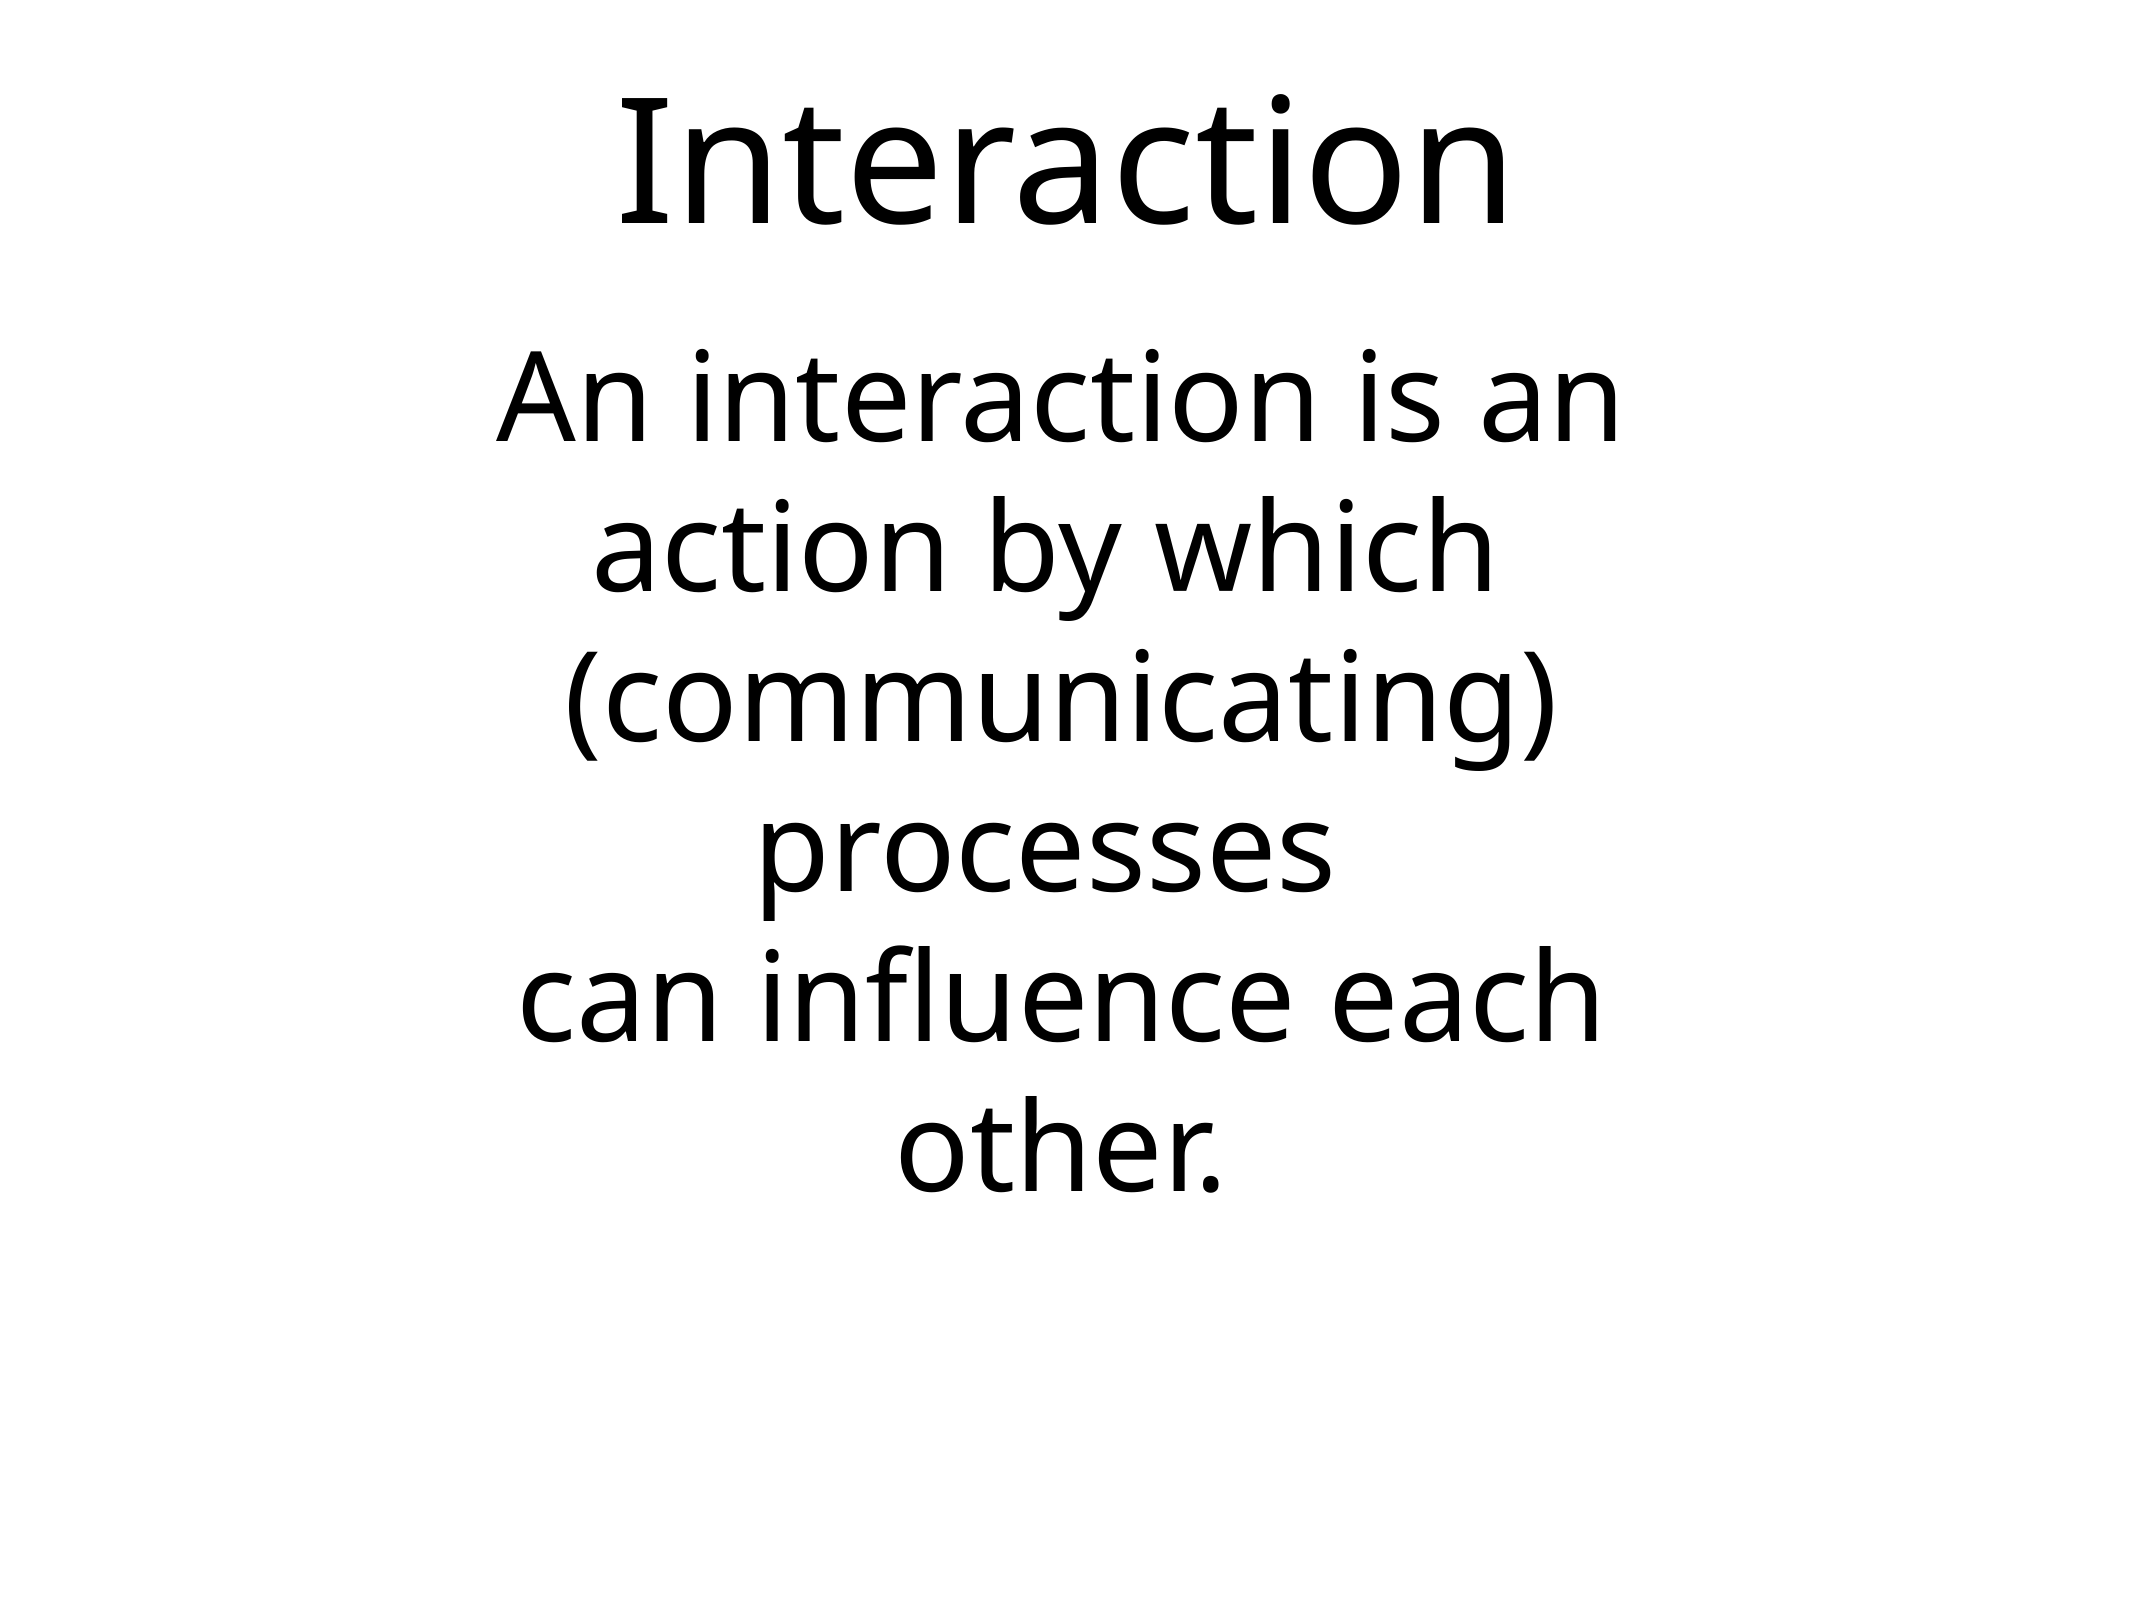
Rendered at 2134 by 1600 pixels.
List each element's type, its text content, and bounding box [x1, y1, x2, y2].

text_box An interaction is an action by which (communicating) processes can influence each other. [339, 307, 1784, 1225]
title Interaction [208, 41, 1925, 442]
